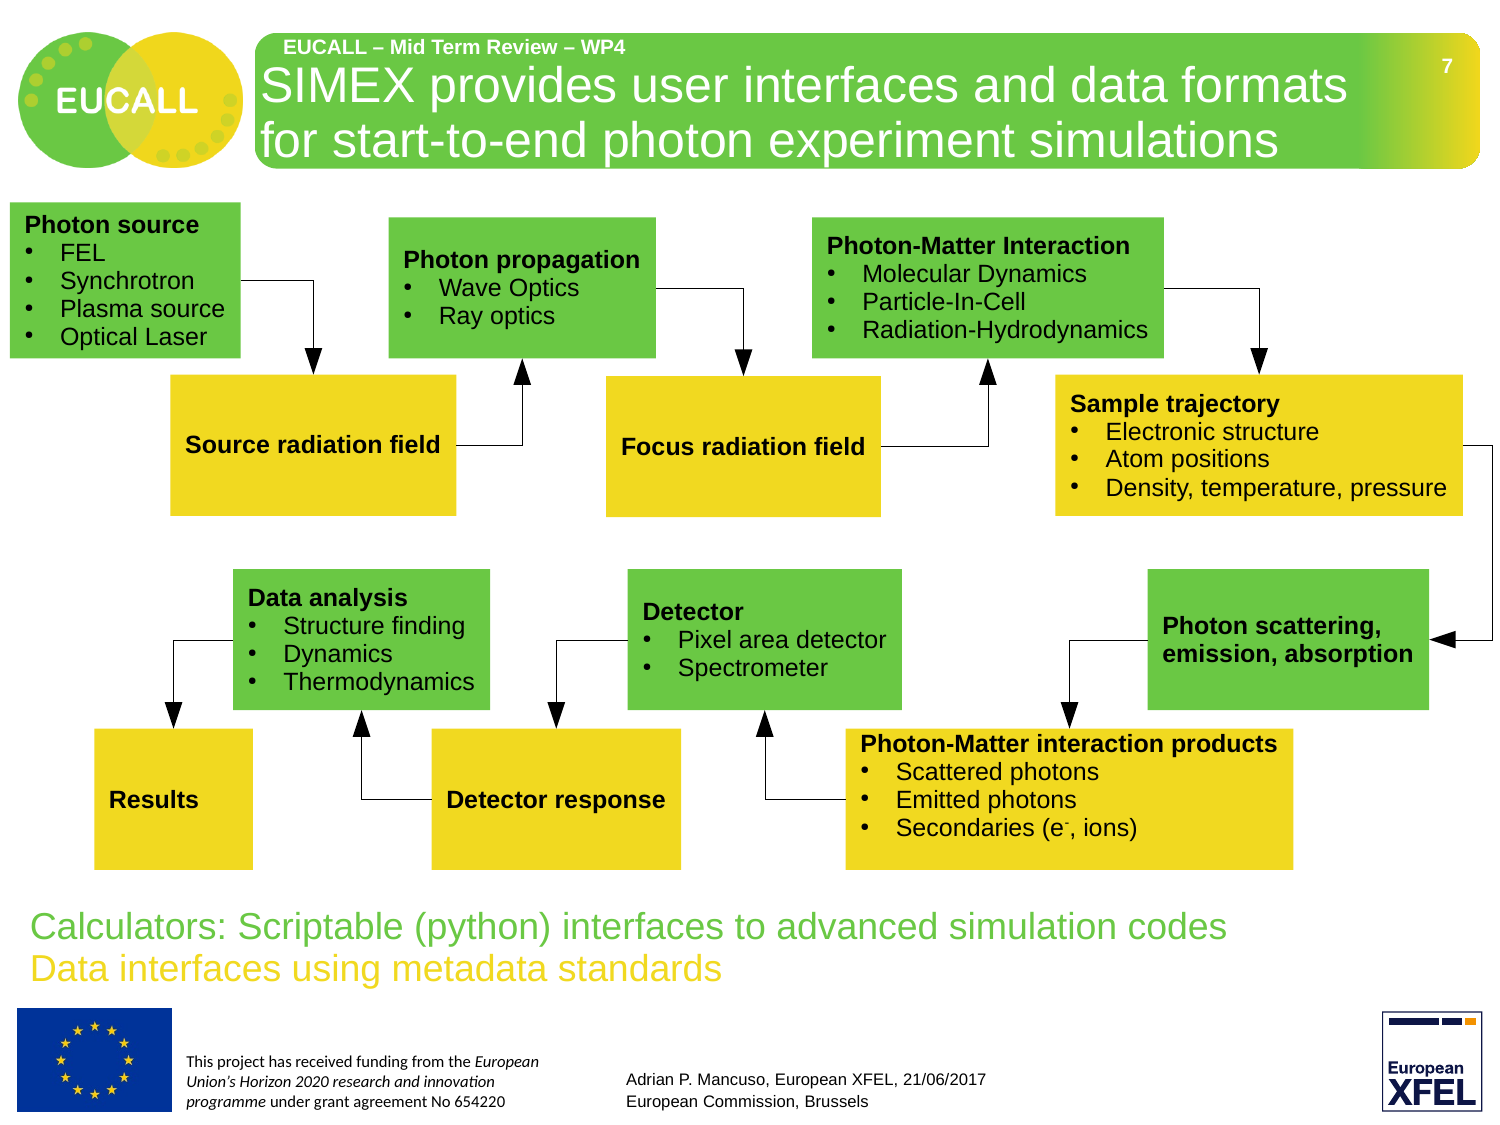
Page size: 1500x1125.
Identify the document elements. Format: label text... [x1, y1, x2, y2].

text_box Data analysis Structure finding Dynamics Thermodynamics [233, 569, 491, 711]
text_box Calculators: Scriptable (python) interfaces to advanced simulation codes Data interfaces using metadata standards [15, 897, 1486, 996]
text_box Detector Pixel area detector Spectrometer [627, 569, 902, 711]
text_box Detector response [431, 728, 682, 870]
text_box Results [94, 728, 253, 870]
text_box Focus radiation field [606, 376, 881, 518]
text_box Photon-Matter Interaction Molecular Dynamics Particle-In-Cell Radiation-Hydrodynamics [812, 217, 1164, 359]
text_box Photon-Matter interaction products Scattered photons Emitted photons Secondaries (e-, ions) [845, 728, 1294, 870]
title SIMEX provides user interfaces and data formats for start-to-end photon experiment simulations [259, 56, 1476, 169]
text_box Source radiation field [170, 374, 457, 516]
text_box Photon scattering, emission, absorption [1147, 569, 1430, 711]
text_box Photon source FEL Synchrotron Plasma source Optical Laser [9, 202, 241, 359]
picture [17, 1008, 172, 1112]
text_box Sample trajectory Electronic structure Atom positions Density, temperature, pressure [1055, 374, 1463, 516]
text_box Photon propagation Wave Optics Ray optics [388, 217, 656, 359]
picture [18, 32, 243, 168]
